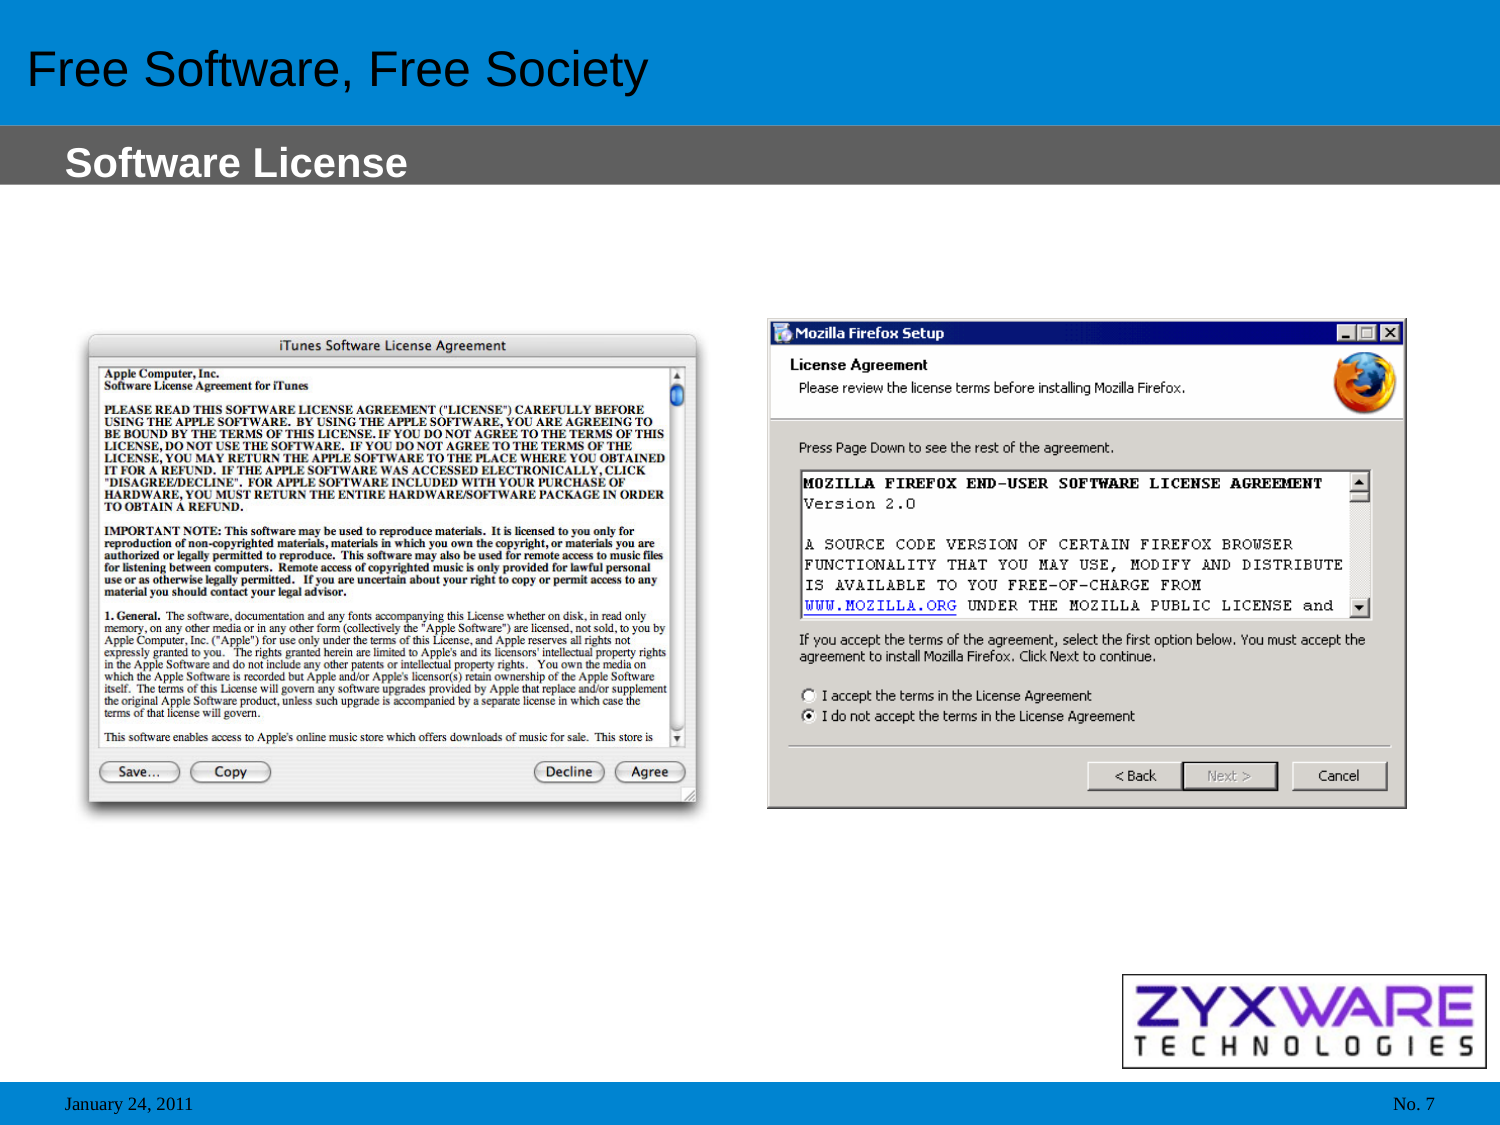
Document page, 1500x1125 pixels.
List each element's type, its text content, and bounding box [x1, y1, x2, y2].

title Software License [64, 139, 1436, 187]
picture [767, 318, 1407, 810]
picture [1122, 974, 1487, 1069]
picture [70, 320, 723, 833]
